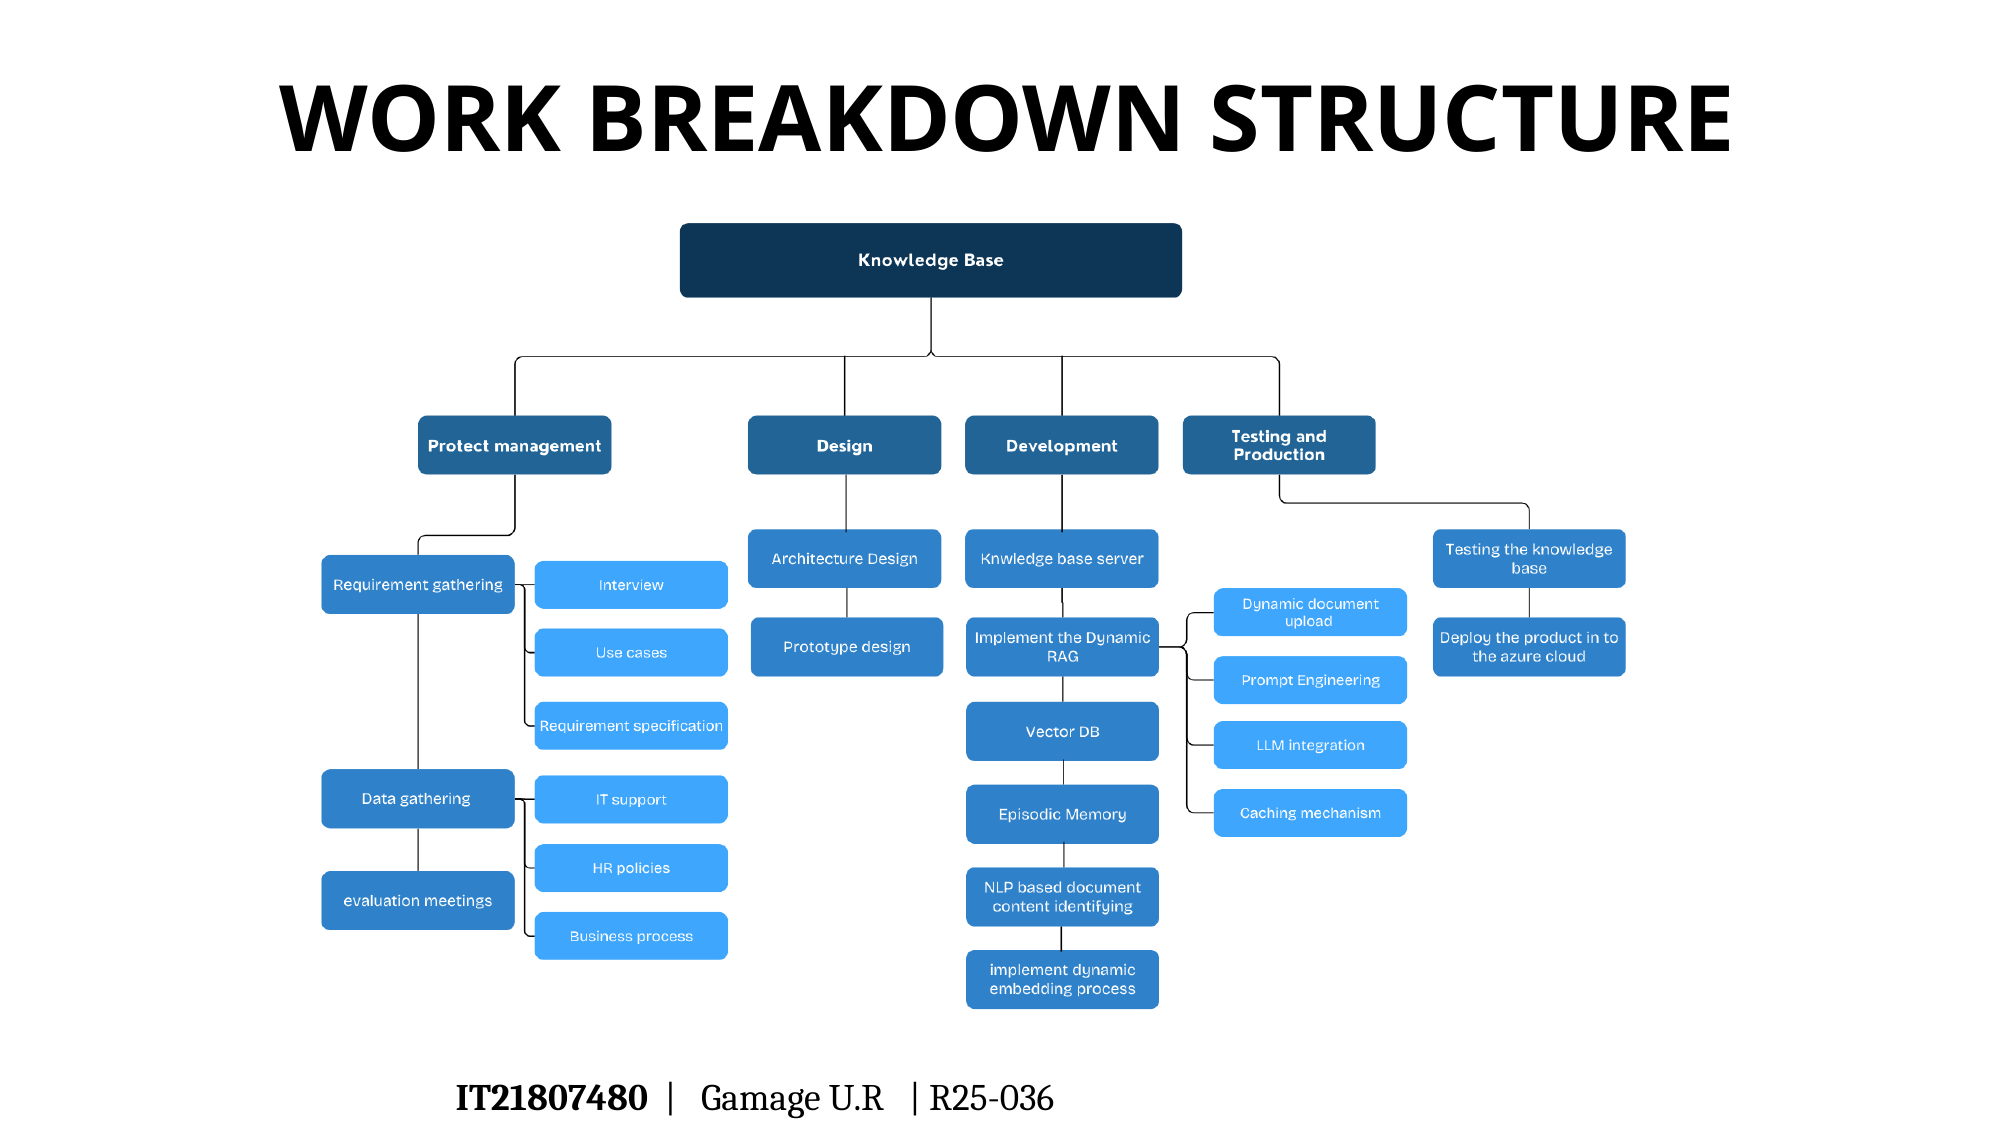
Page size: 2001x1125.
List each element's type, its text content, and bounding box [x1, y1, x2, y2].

text_box IT21807480 | Gamage U.R | R25-036 [441, 1066, 1559, 1125]
picture [219, 191, 1728, 1040]
title WORK BREAKDOWN STRUCTURE [50, 50, 1967, 180]
